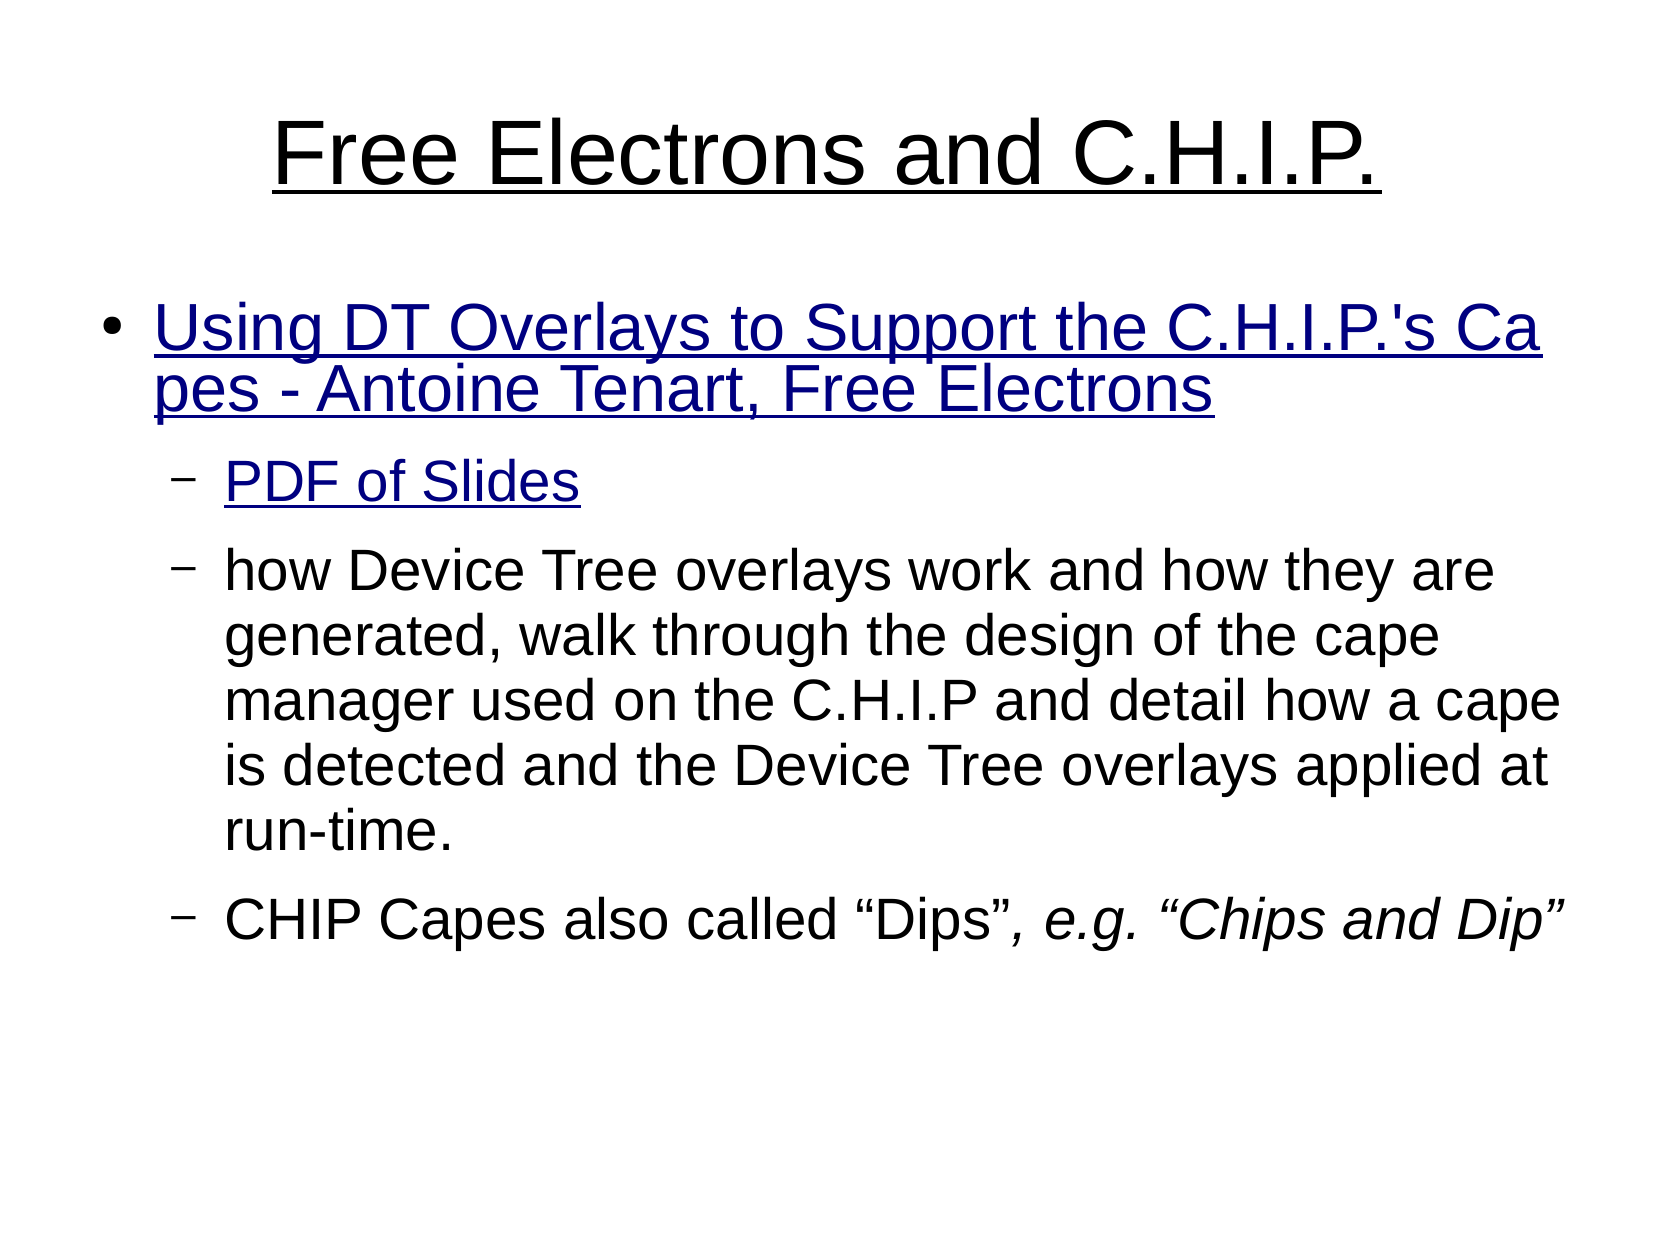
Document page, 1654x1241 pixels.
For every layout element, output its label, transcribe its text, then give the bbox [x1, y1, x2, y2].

list Using DT Overlays to Support the C.H.I.P.'s Capes - Antoine Tenart, Free Electrons PDF of Slides how Device Tree overlays work and how they are generated, walk through the design of the cape manager used on the C.H.I.P and detail how a cape is detected and the Device Tree overlays applied at run-time. CHIP Capes also called “Dips”, e.g. “Chips and Dip” [82, 290, 1571, 1010]
title Free Electrons and C.H.I.P. [82, 49, 1571, 257]
